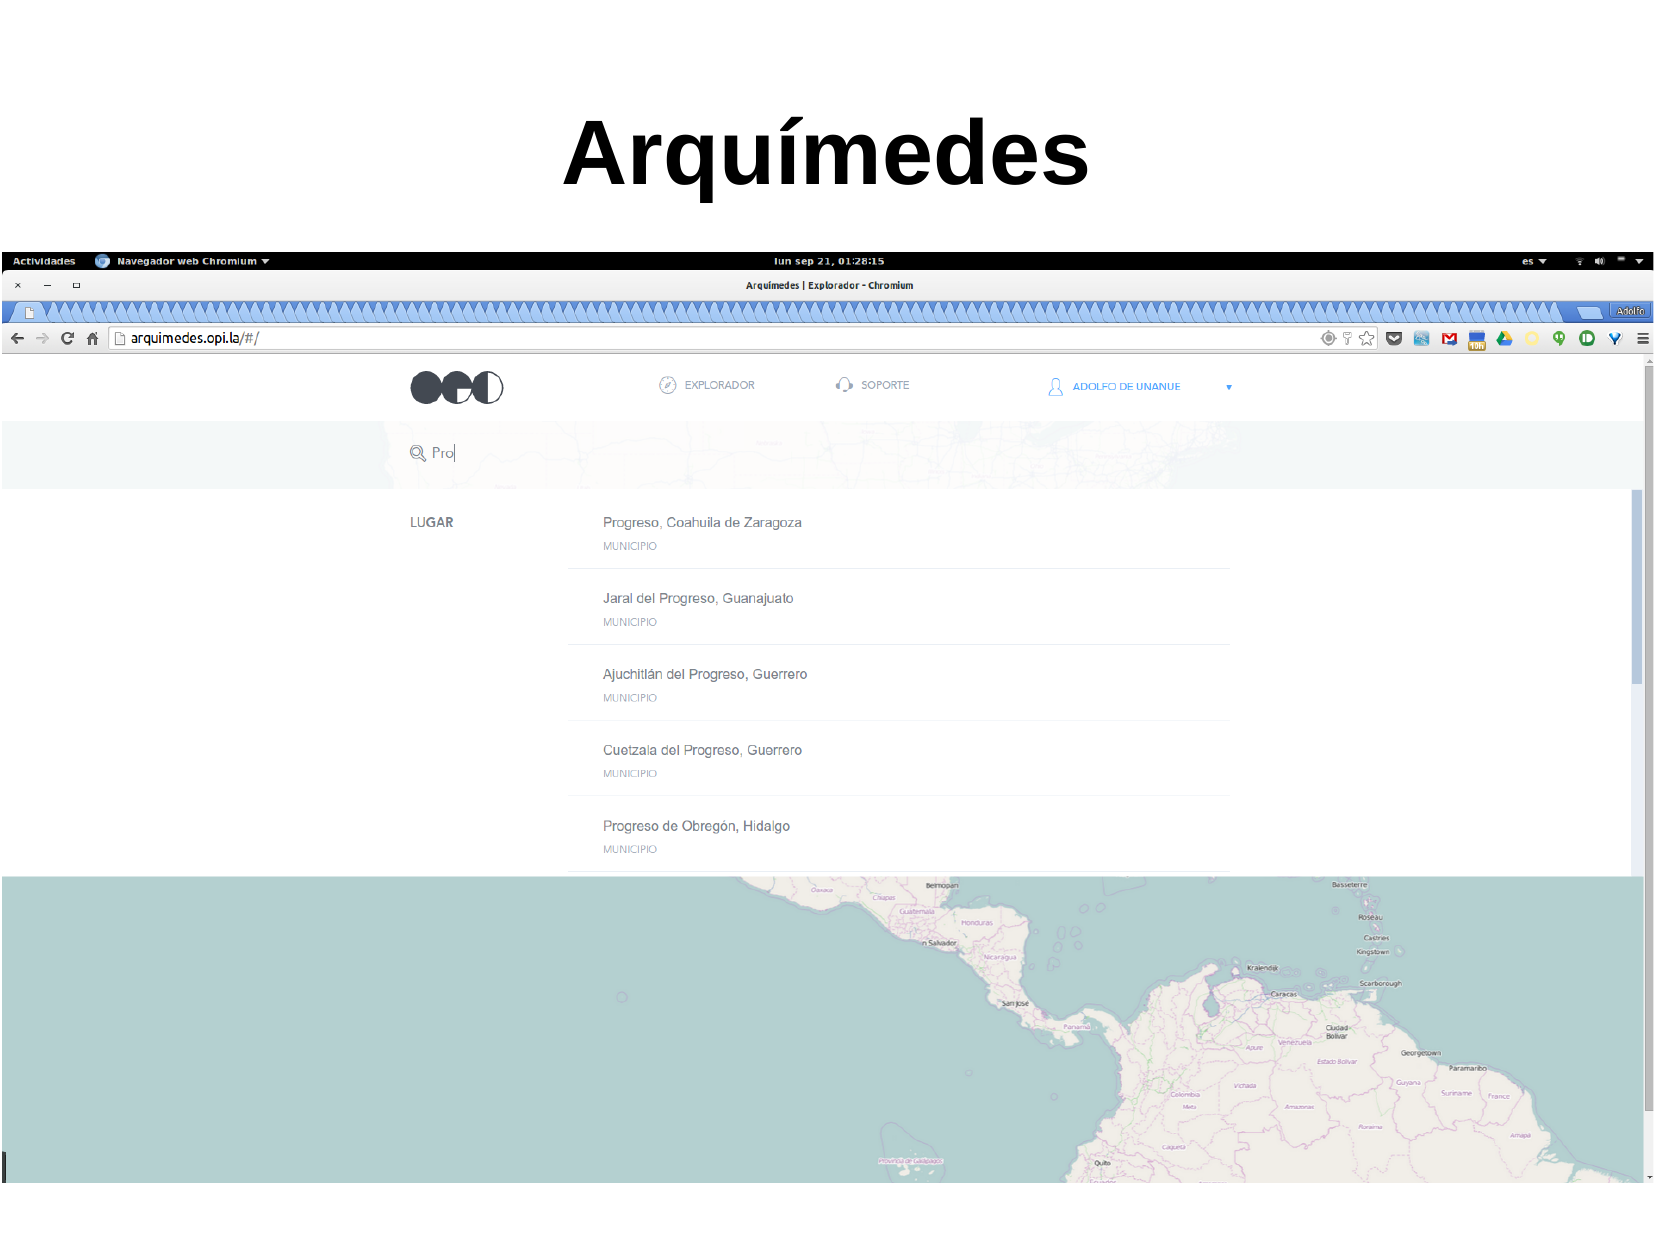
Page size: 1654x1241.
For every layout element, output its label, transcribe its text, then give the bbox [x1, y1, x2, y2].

title Arquímedes [82, 49, 1571, 252]
picture [2, 252, 1654, 1183]
